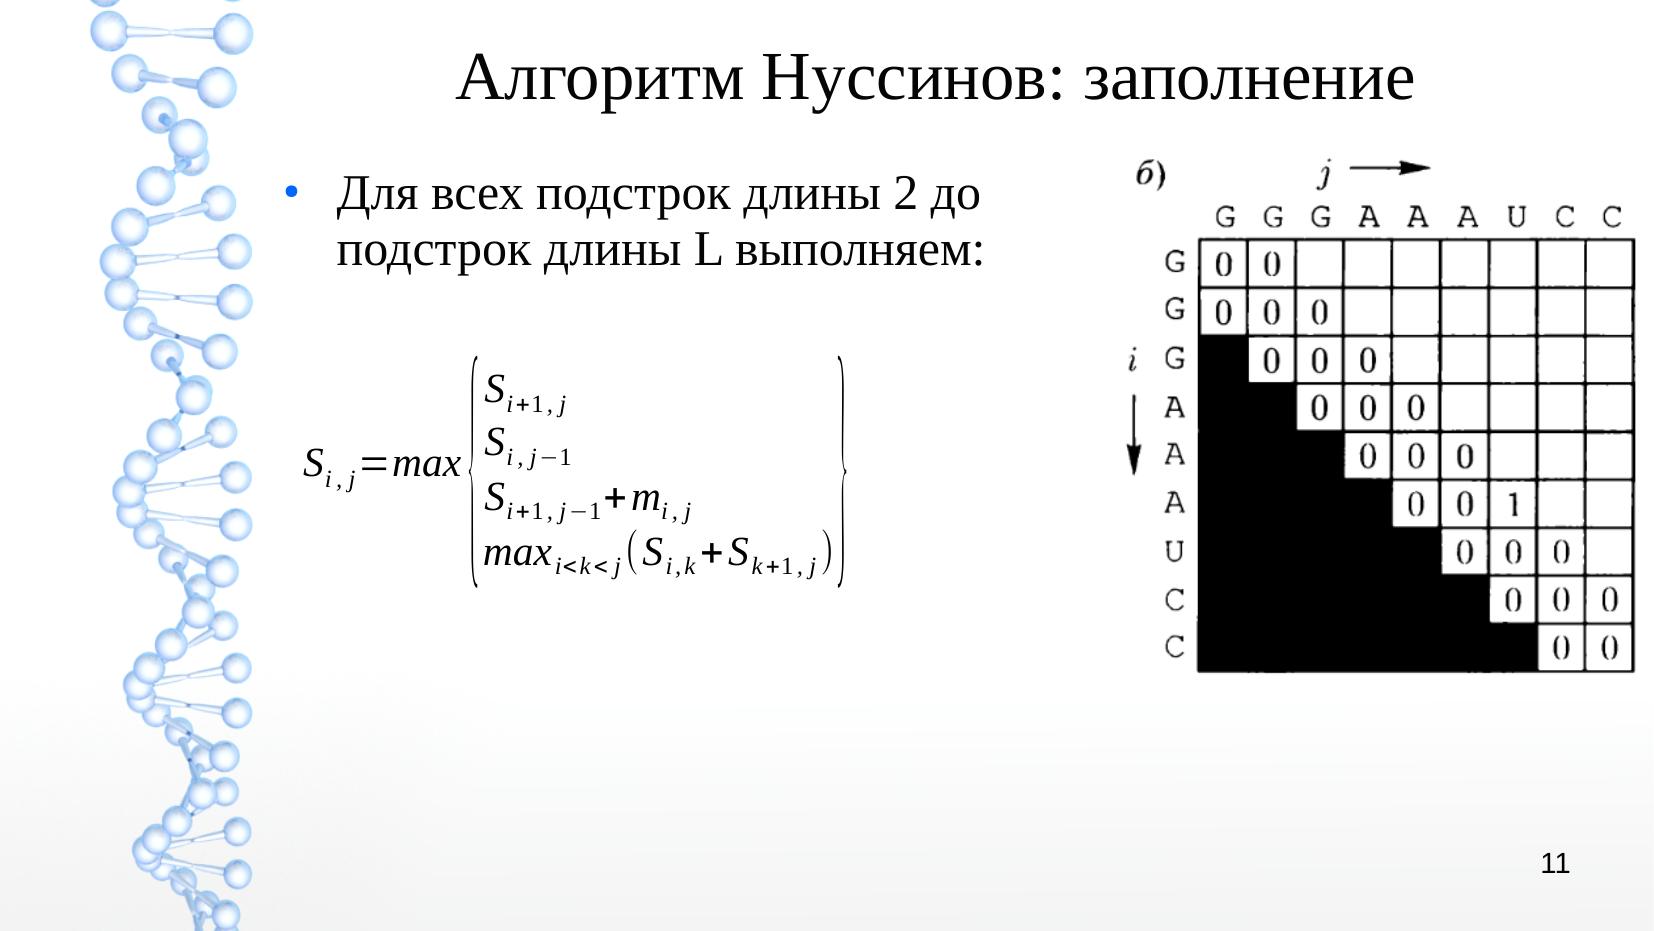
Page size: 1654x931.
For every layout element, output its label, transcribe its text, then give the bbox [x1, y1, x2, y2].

list Для всех подстрок длины 2 до подстрок длины L выполняем: [265, 165, 1122, 355]
picture [0, 0, 1654, 931]
title Алгоритм Нуссинов: заполнение [271, 0, 1601, 154]
chart [295, 354, 858, 591]
